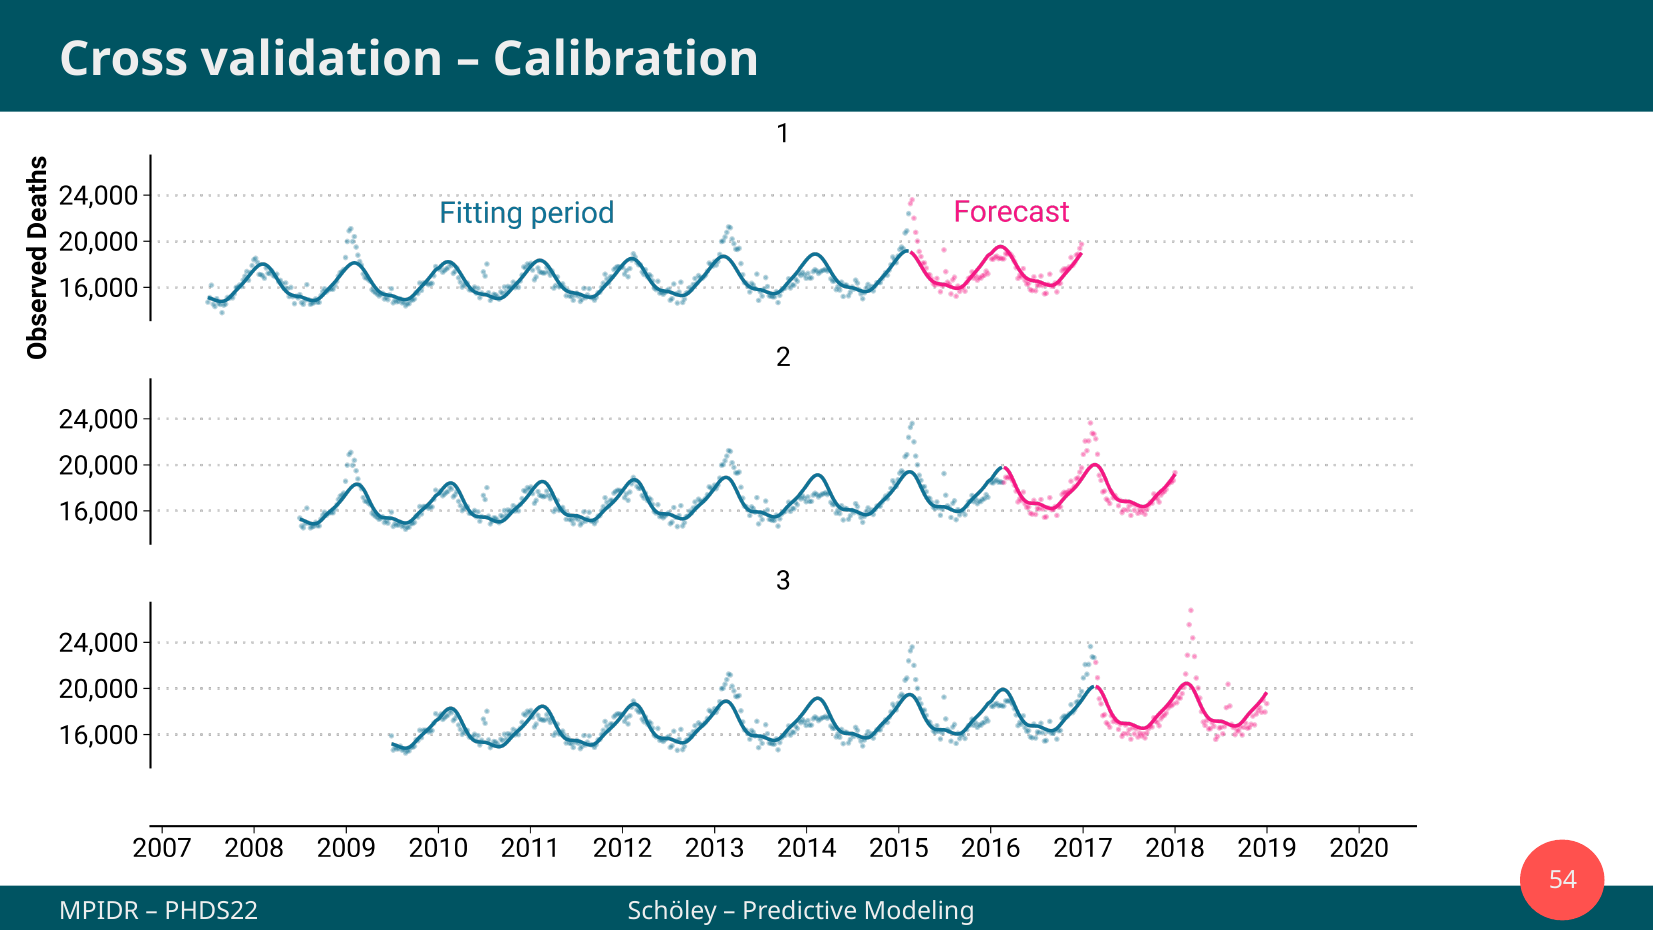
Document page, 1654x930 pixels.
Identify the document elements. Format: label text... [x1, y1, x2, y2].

picture [26, 123, 1417, 857]
title Cross validation – Calibration [58, 0, 1594, 117]
